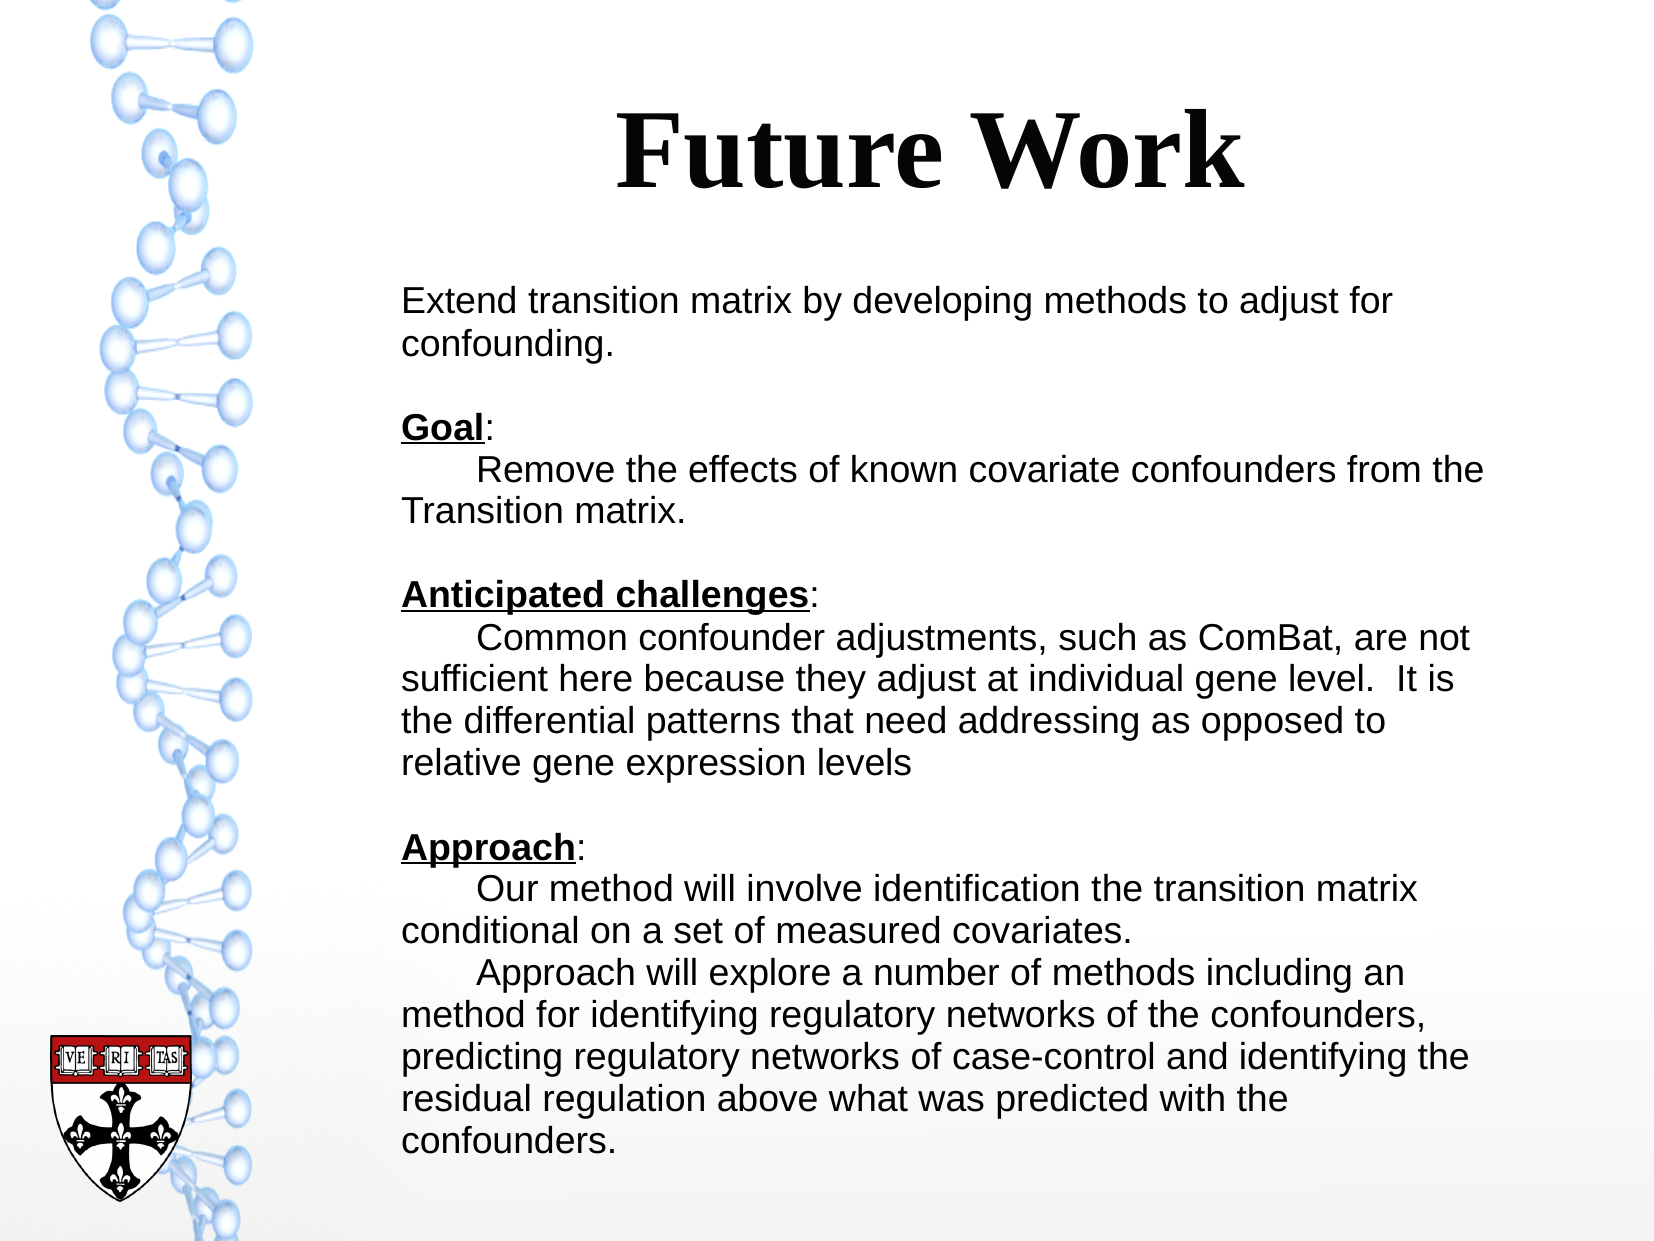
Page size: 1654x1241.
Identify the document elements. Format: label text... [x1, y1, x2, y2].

title Future Work [265, 47, 1595, 252]
picture [0, 0, 1654, 1241]
text_box Extend transition matrix by developing methods to adjust for confounding. Goal: Remove the effects of known covariate confounders from the Transition matrix. Anticipated challenges: Common confounder adjustments, such as ComBat, are not sufficient here because they adjust at individual gene level. It is the differential patterns that need addressing as opposed to relative gene expression levels Approach: Our method will involve identification the transition matrix conditional on a set of measured covariates. Approach will explore a number of methods including an method for identifying regulatory networks of the confounders, predicting regulatory networks of case-control and identifying the residual regulation above what was predicted with the confounders. [386, 272, 1525, 1241]
